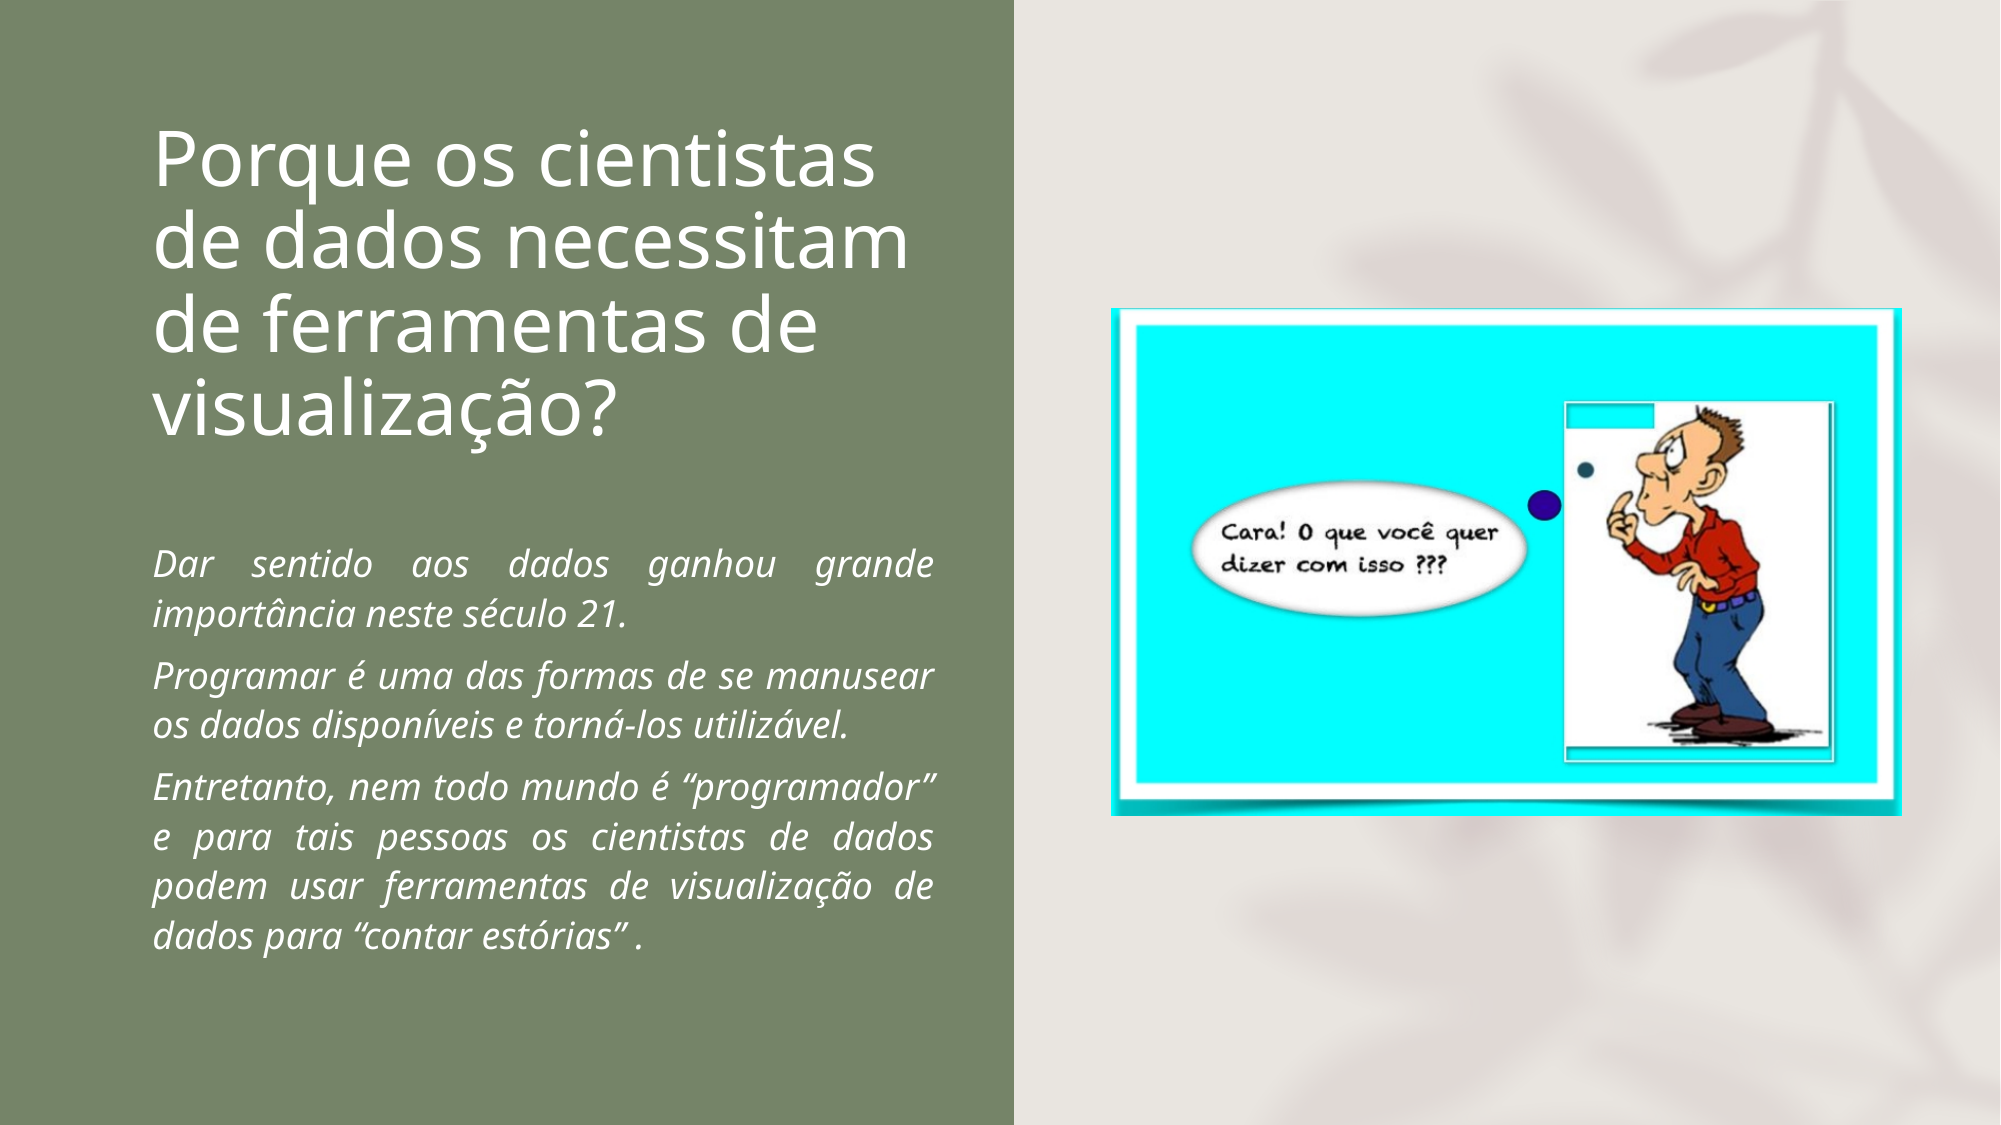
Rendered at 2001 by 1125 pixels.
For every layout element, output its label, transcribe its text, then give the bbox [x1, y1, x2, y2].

text_box Dar sentido aos dados ganhou grande importância neste século 21. Programar é uma das formas de se manusear os dados disponíveis e torná-los utilizável. Entretanto, nem todo mundo é “programador” e para tais pessoas os cientistas de dados podem usar ferramentas de visualização de dados para “contar estórias” . [137, 462, 950, 1031]
picture [1111, 0, 2000, 1125]
text_box [0, 0, 1189, 1125]
title Porque os cientistas de dados necessitam de ferramentas de visualização? [137, 96, 950, 462]
